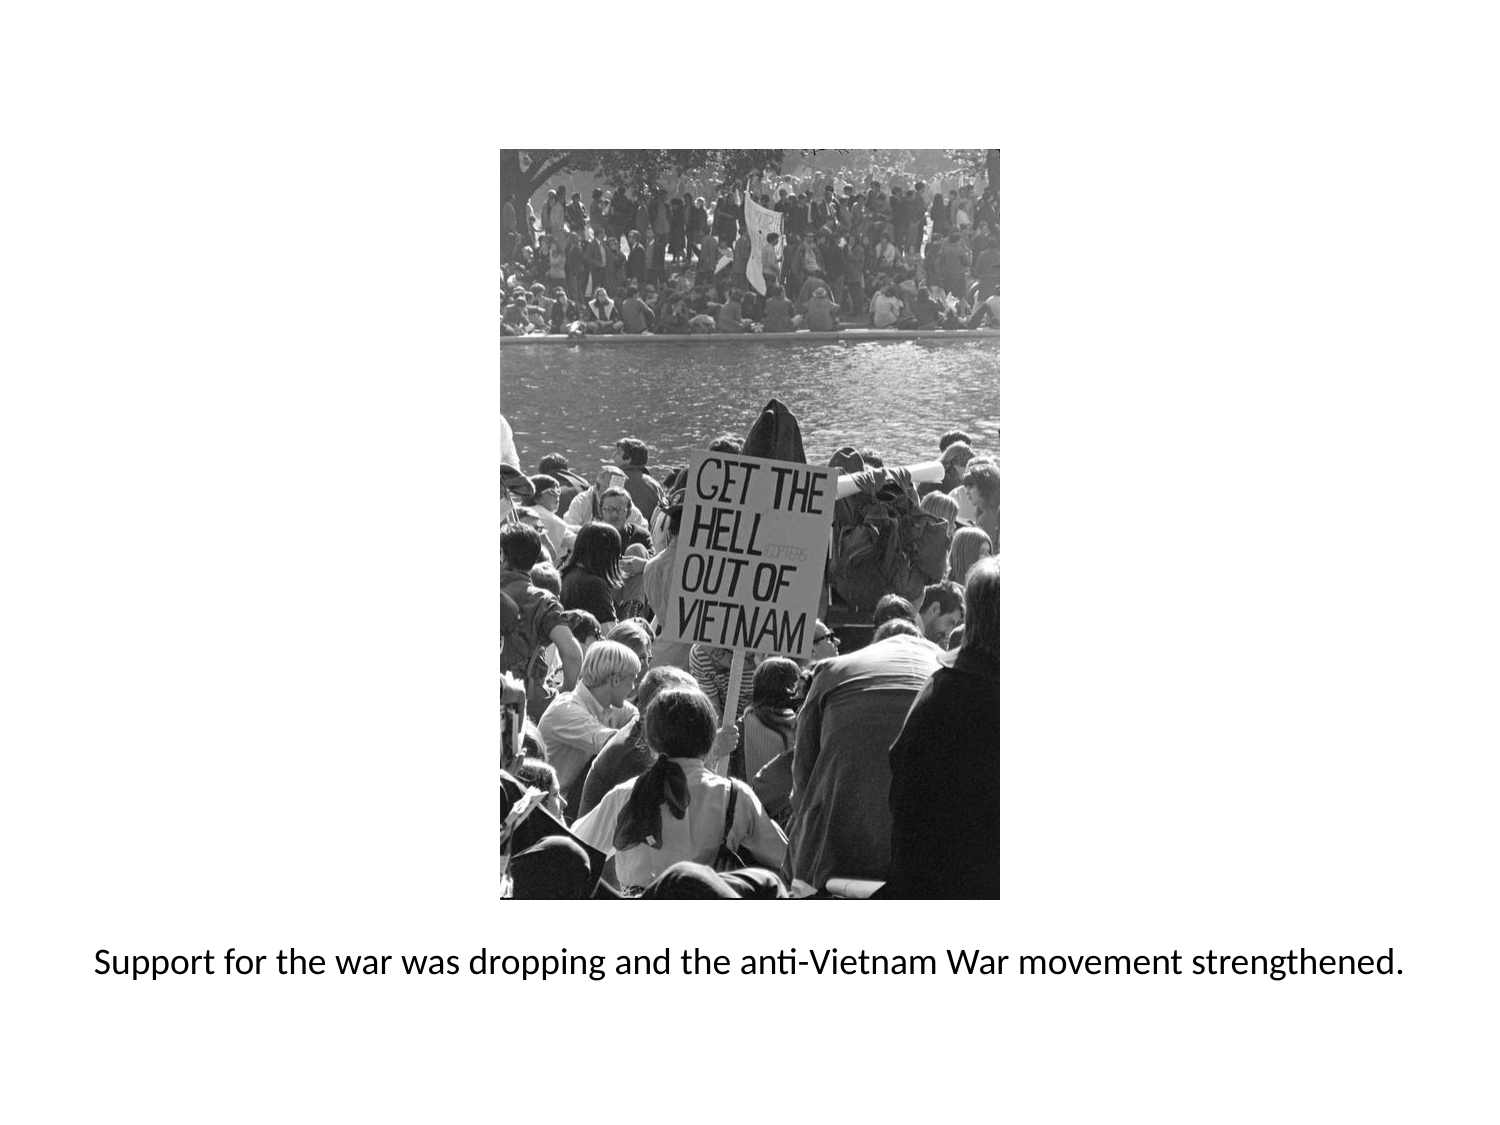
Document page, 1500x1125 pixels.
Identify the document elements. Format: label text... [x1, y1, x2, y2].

picture [500, 149, 1000, 900]
text_box Support for the war was dropping and the anti-Vietnam War movement strengthened. [79, 929, 1421, 990]
